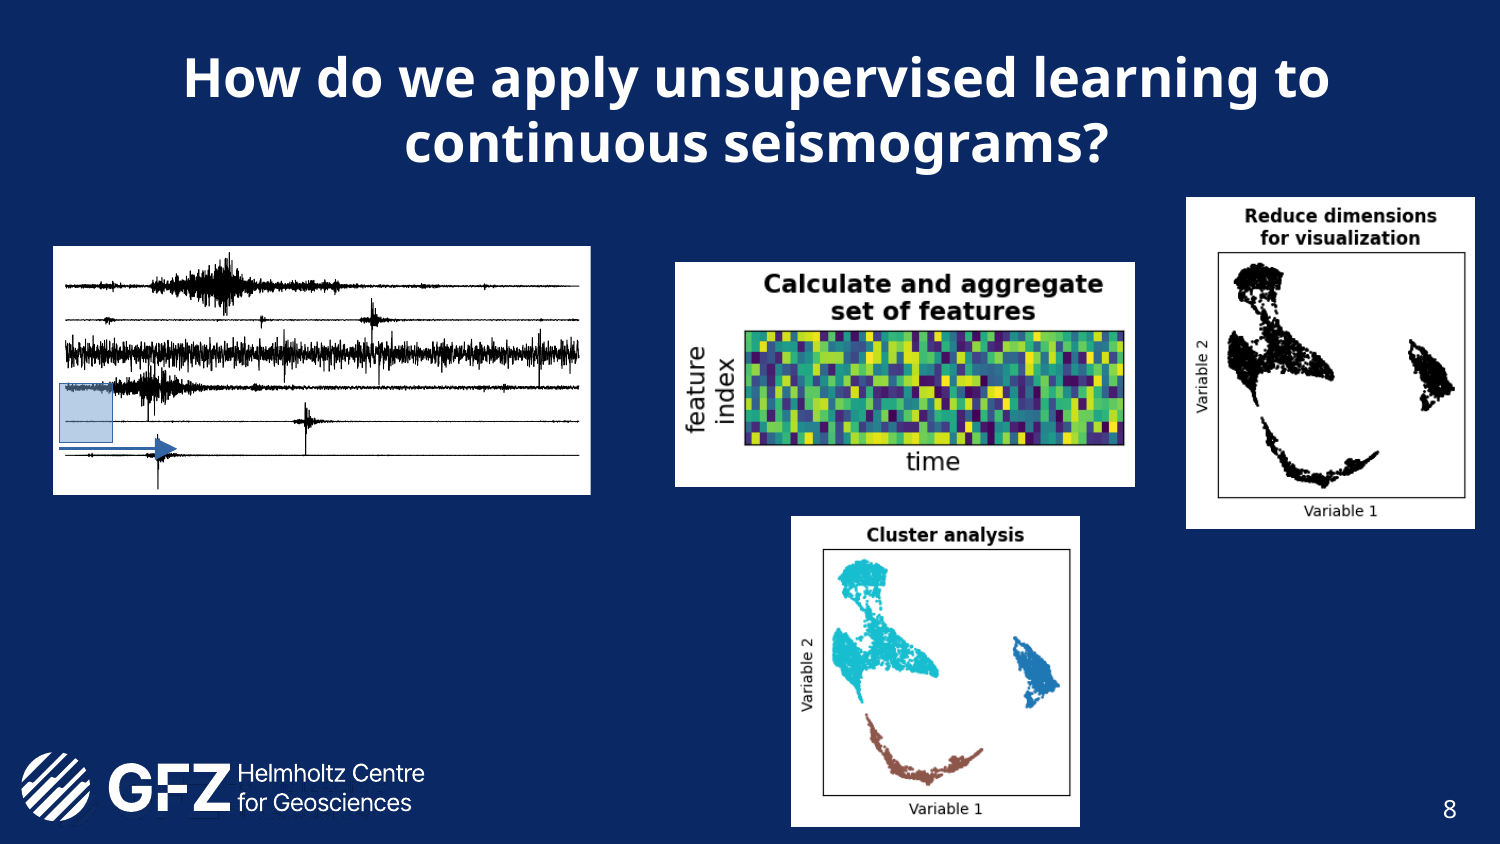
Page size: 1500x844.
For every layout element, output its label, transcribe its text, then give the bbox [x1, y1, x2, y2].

text_box [59, 383, 113, 443]
picture [39, 767, 83, 805]
picture [791, 516, 1080, 827]
picture [377, 800, 385, 809]
picture [39, 767, 385, 827]
picture [1186, 197, 1475, 529]
picture [675, 262, 1135, 487]
picture [53, 246, 591, 495]
picture [39, 767, 48, 776]
title How do we apply unsupervised learning to continuous seismograms? [39, 35, 1475, 198]
picture [39, 767, 65, 788]
